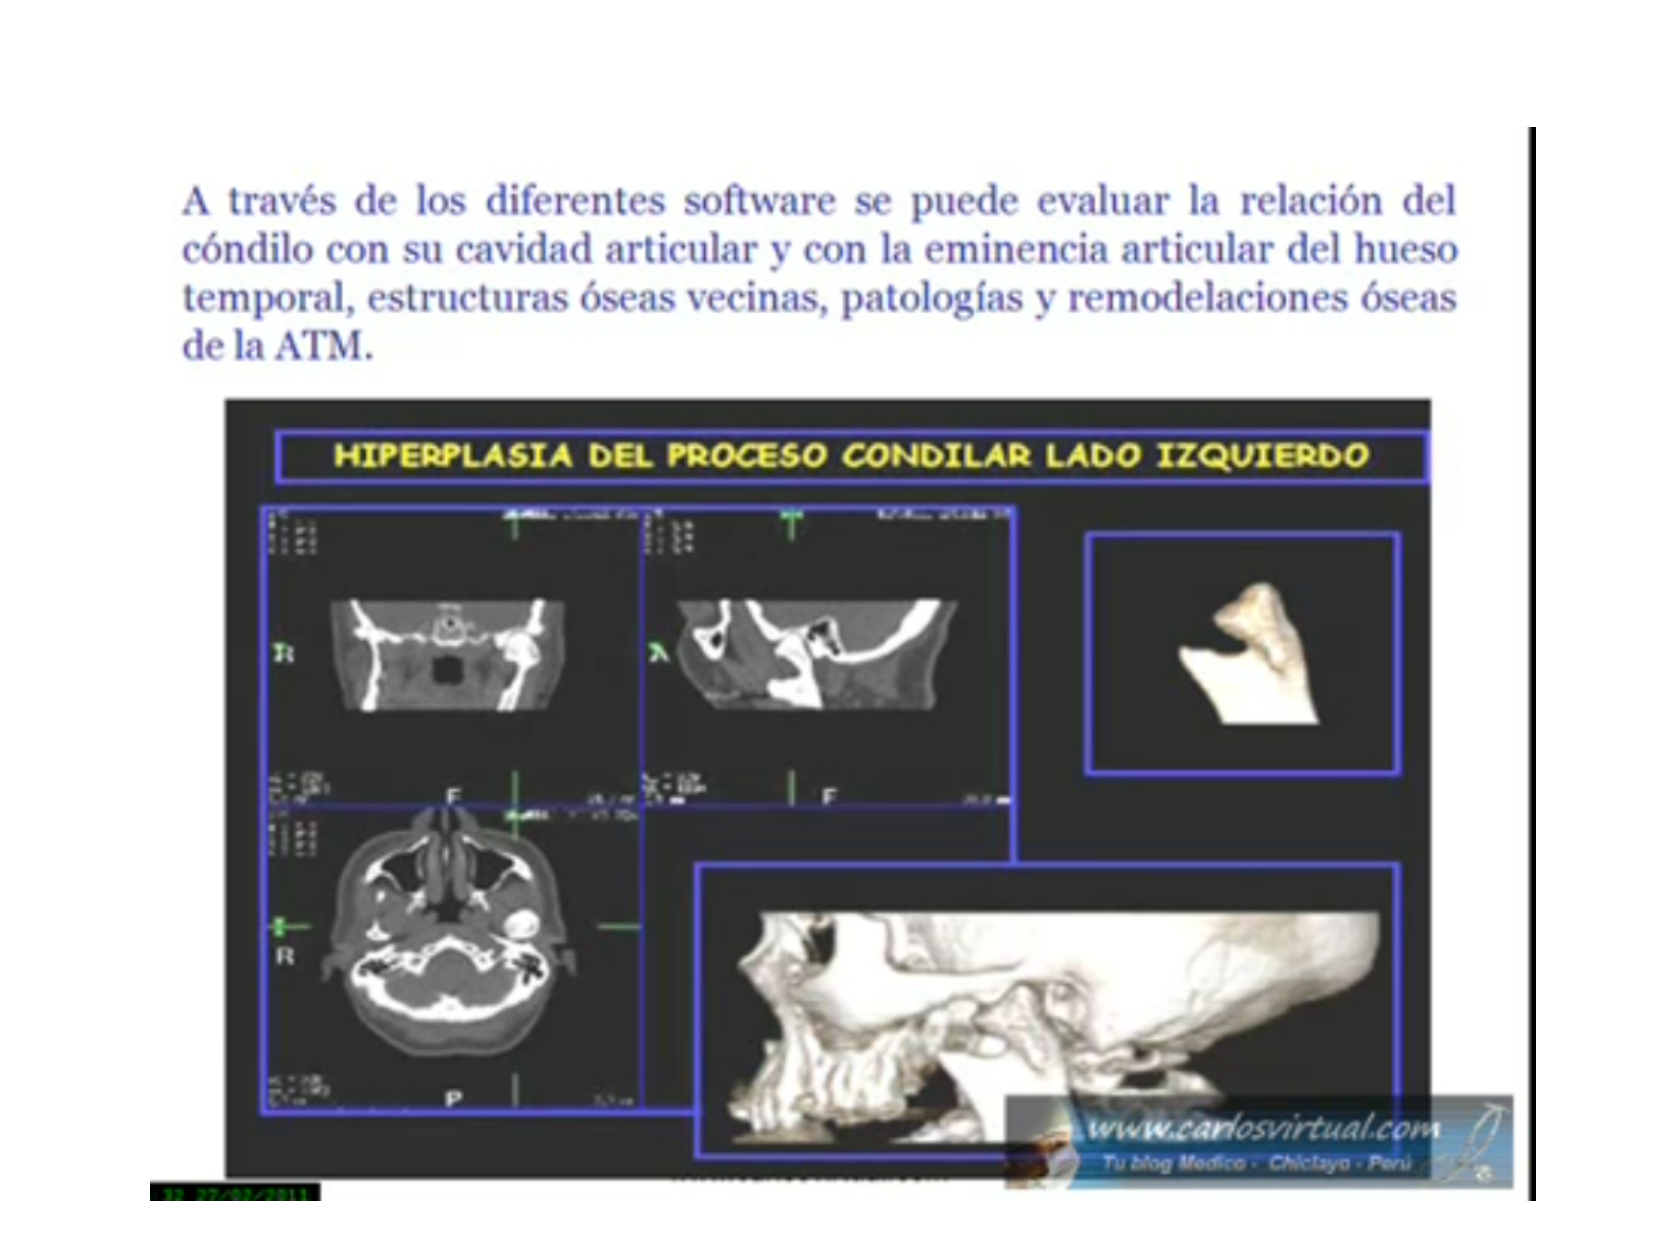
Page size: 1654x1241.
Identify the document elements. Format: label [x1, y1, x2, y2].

picture [150, 127, 1536, 1201]
